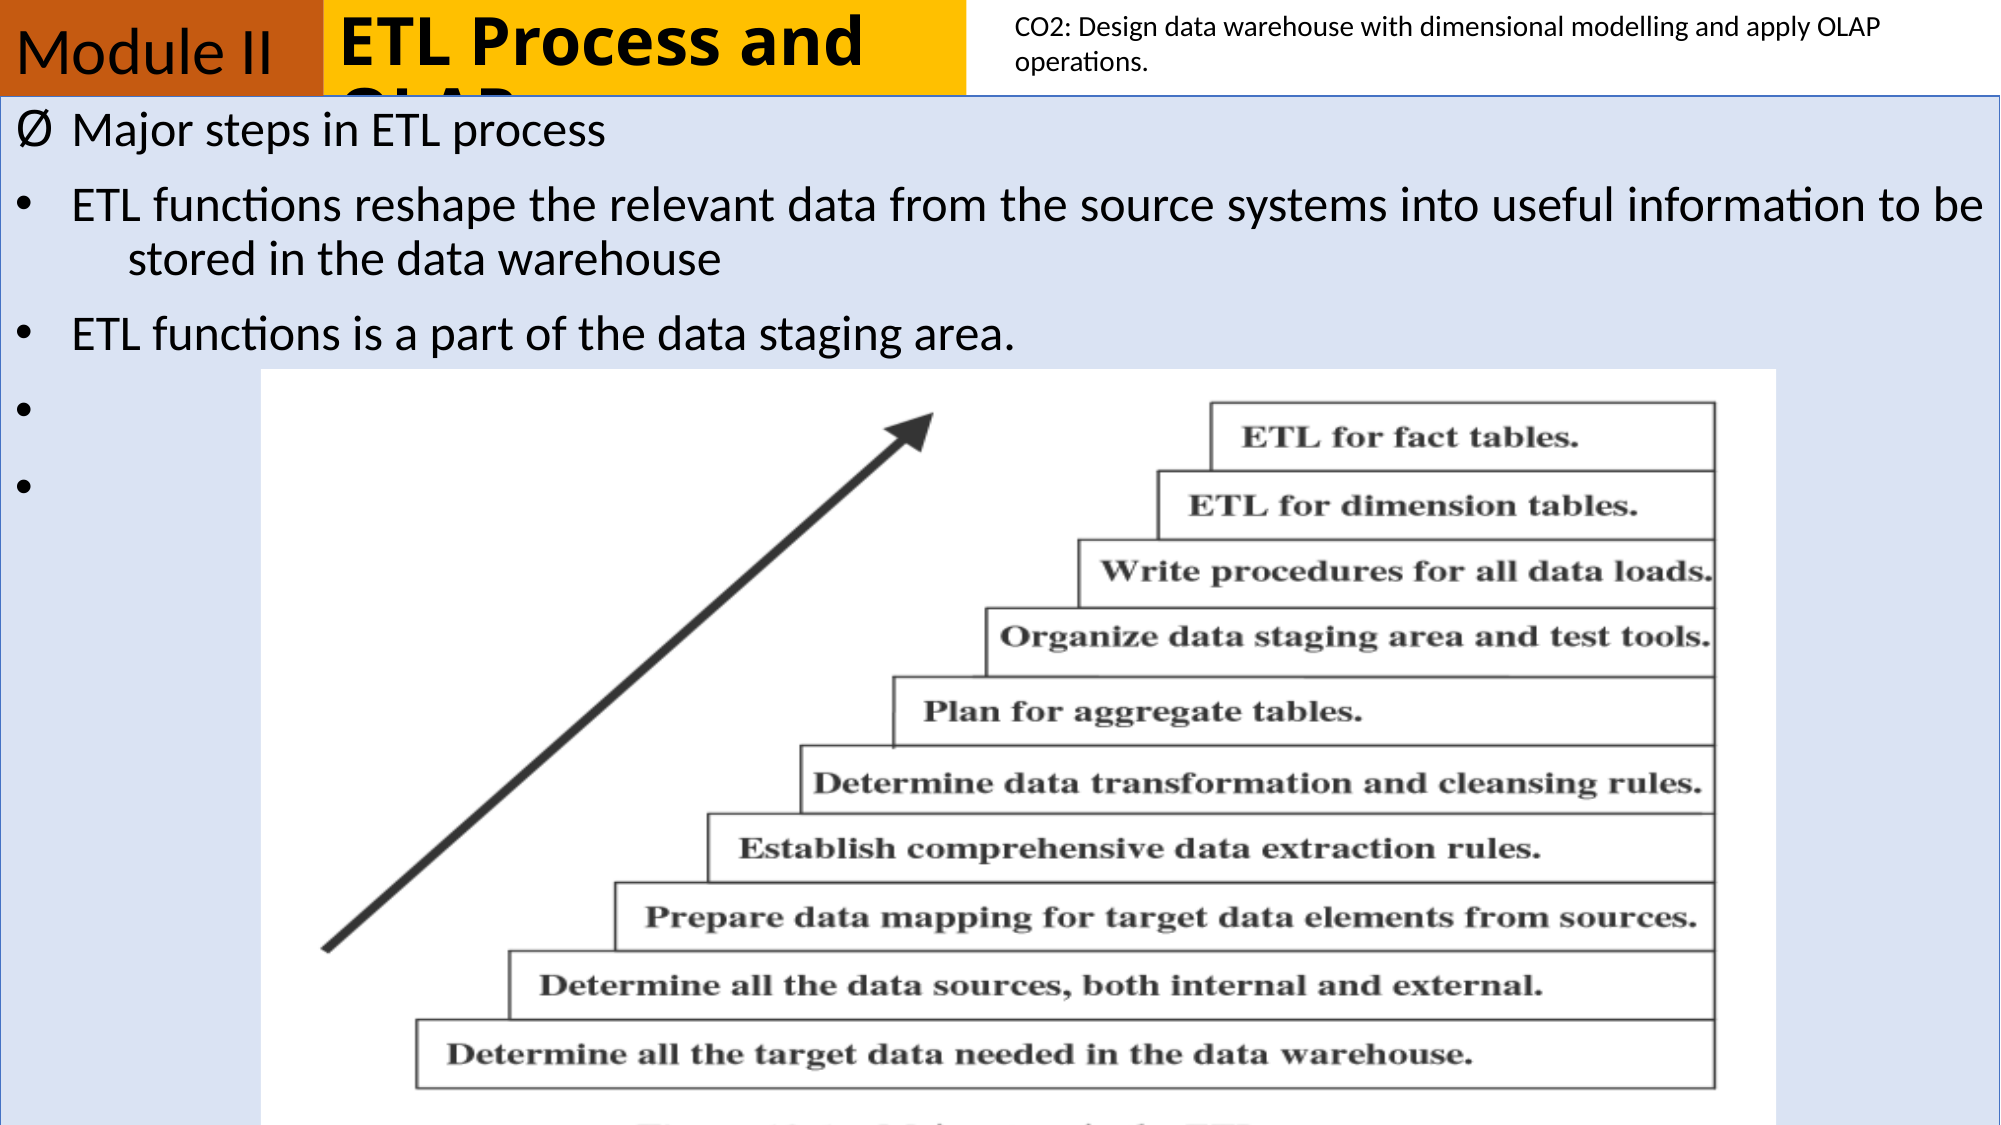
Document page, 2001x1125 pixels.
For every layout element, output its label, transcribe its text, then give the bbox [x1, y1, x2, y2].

subtitle Major steps in ETL process ETL functions reshape the relevant data from the source systems into useful information to be stored in the data warehouse ETL functions is a part of the data staging area. [0, 95, 2000, 1125]
title ETL Process and OLAP: [324, 0, 967, 95]
text_box CO2: Design data warehouse with dimensional modelling and apply OLAP operations. [999, 0, 2000, 122]
picture [260, 369, 1777, 1125]
text_box Module II [0, 0, 324, 96]
